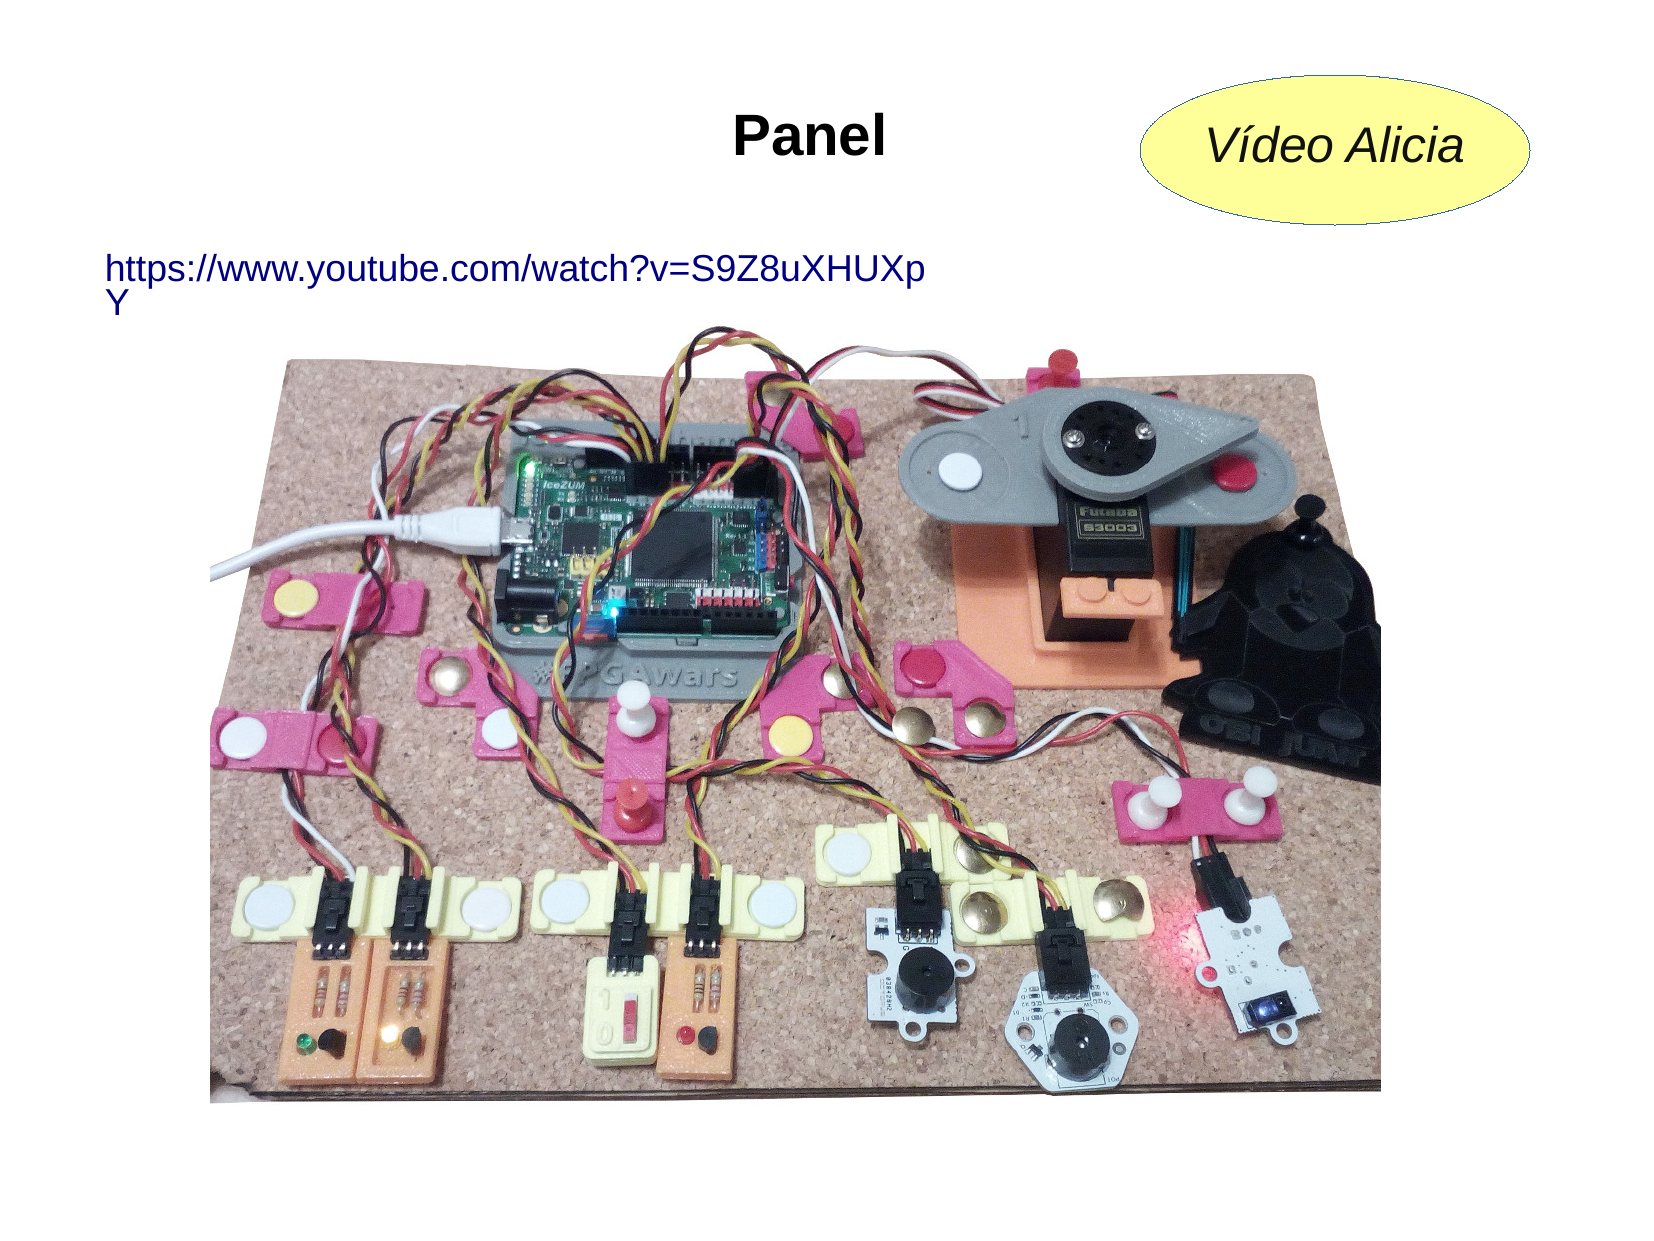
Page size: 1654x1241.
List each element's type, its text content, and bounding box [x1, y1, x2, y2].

text_box [1140, 121, 1155, 179]
picture [210, 254, 1381, 1133]
text_box Panel [135, 95, 1155, 181]
text_box [1516, 122, 1531, 178]
text_box Vídeo Alicia [1155, 65, 1516, 226]
text_box https://www.youtube.com/watch?v=S9Z8uXHUXpY [90, 240, 966, 297]
